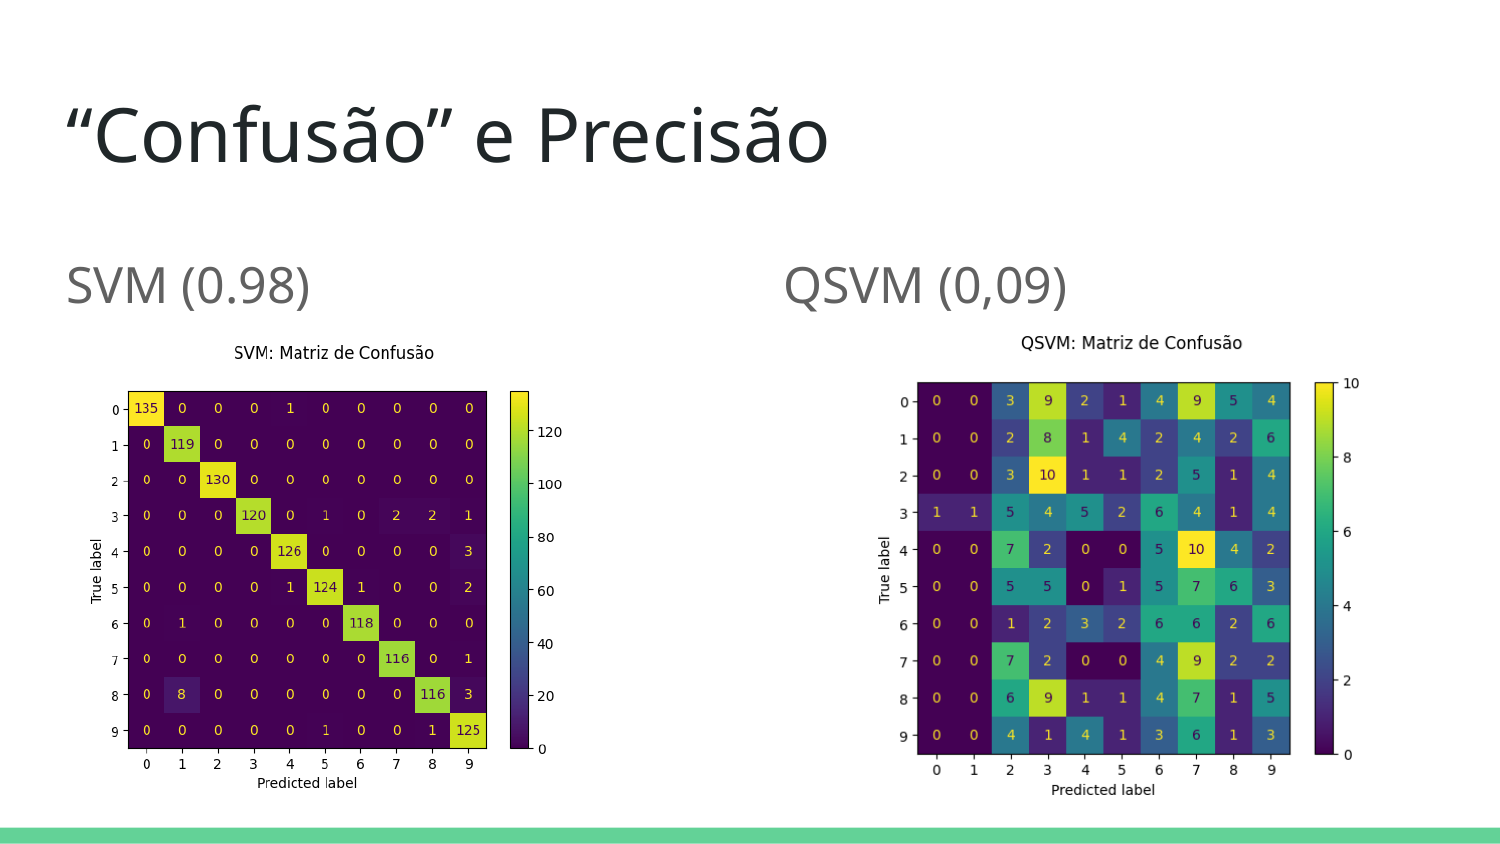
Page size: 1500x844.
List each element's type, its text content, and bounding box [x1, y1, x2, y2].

picture [858, 327, 1371, 803]
list SVM (0.98) [51, 229, 744, 750]
list QSVM (0,09) [768, 229, 1461, 750]
title “Confusão” e Precisão [51, 72, 1449, 167]
picture [57, 335, 596, 803]
